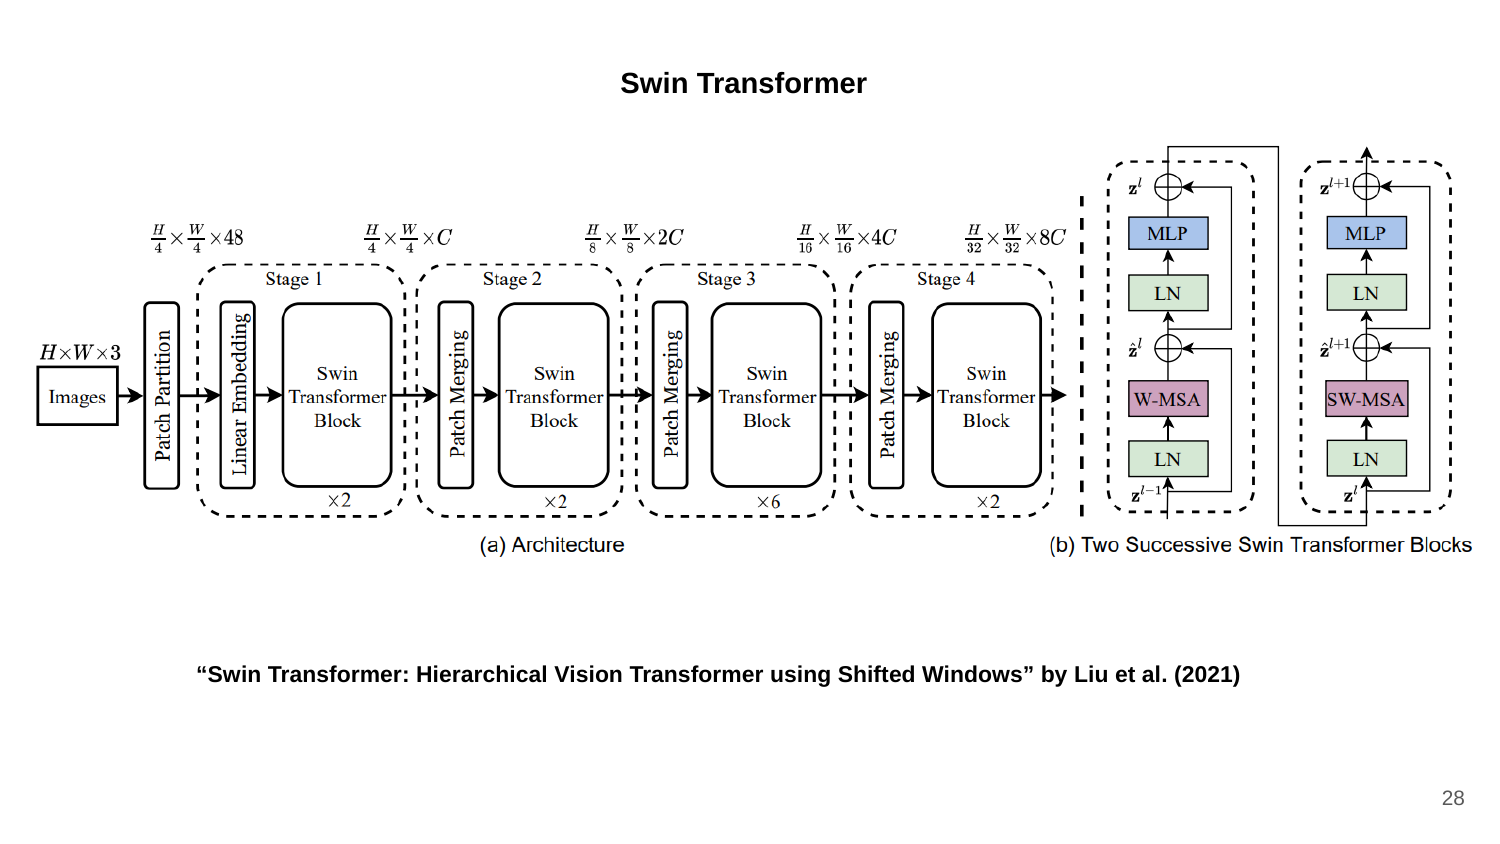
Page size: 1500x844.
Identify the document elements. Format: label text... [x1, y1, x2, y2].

slide_number <number> [1389, 764, 1480, 830]
picture [24, 143, 1475, 559]
text_box “Swin Transformer: Hierarchical Vision Transformer using Shifted Windows” by Liu et al. (2021) [174, 644, 1456, 702]
text_box Swin Transformer [605, 49, 952, 119]
